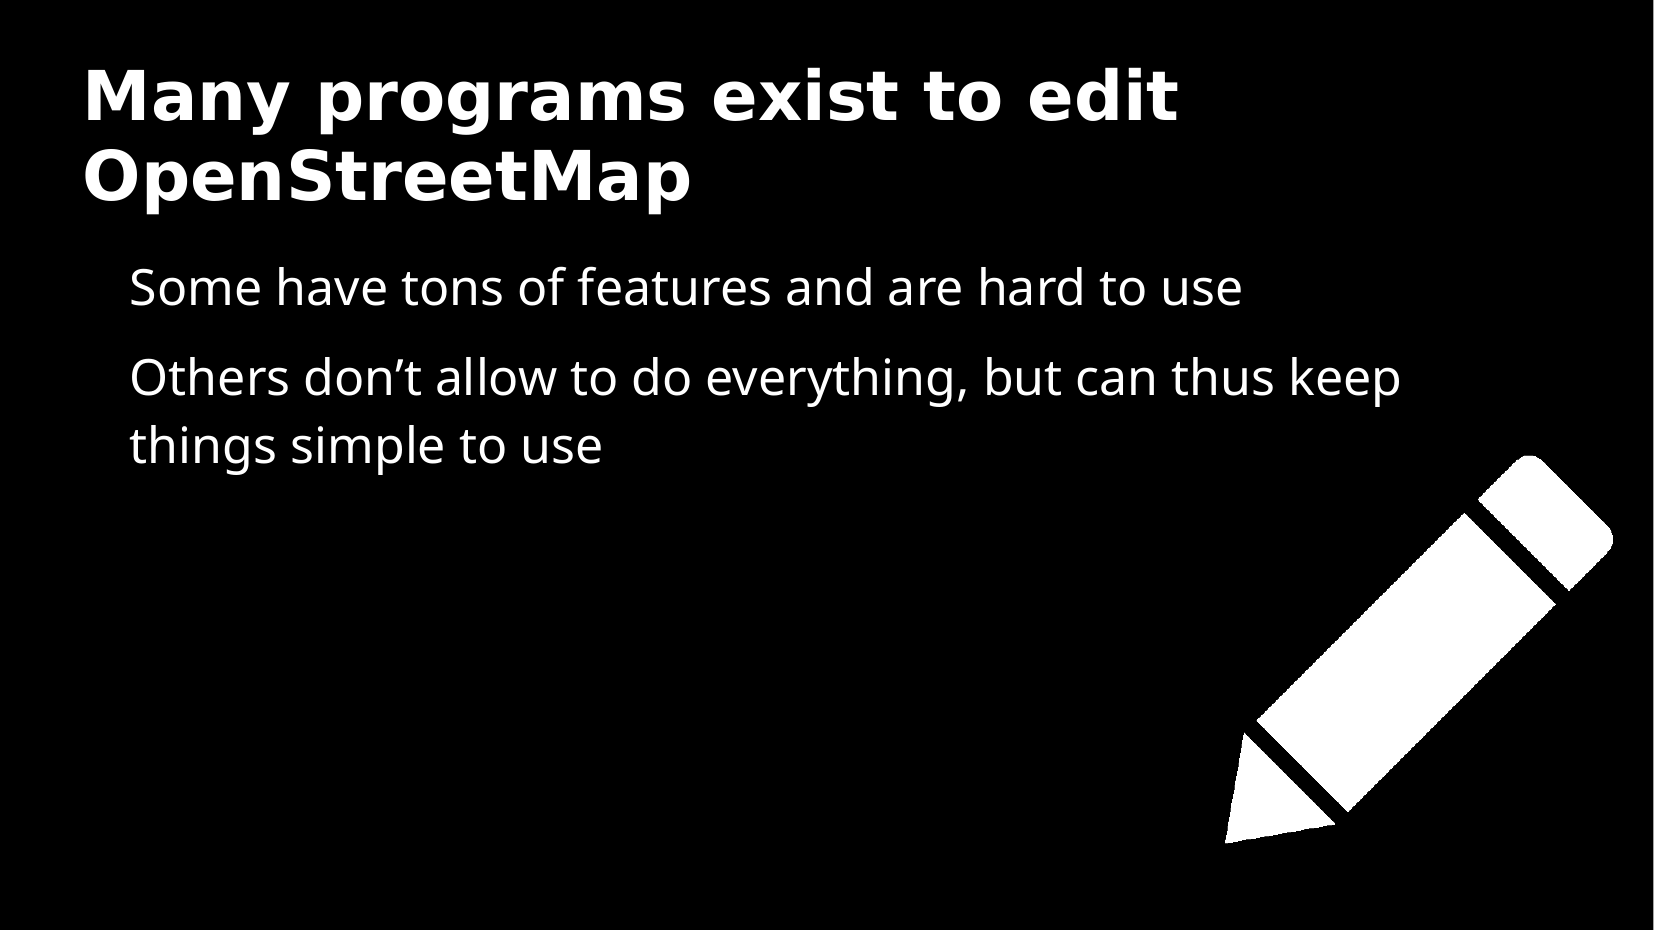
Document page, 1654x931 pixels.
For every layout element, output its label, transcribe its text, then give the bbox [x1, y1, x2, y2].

picture [1216, 448, 1619, 851]
title Many programs exist to edit OpenStreetMap [82, 56, 1571, 217]
list Some have tons of features and are hard to use Others don’t allow to do everything, but can thus keep things simple to use [59, 251, 1548, 792]
